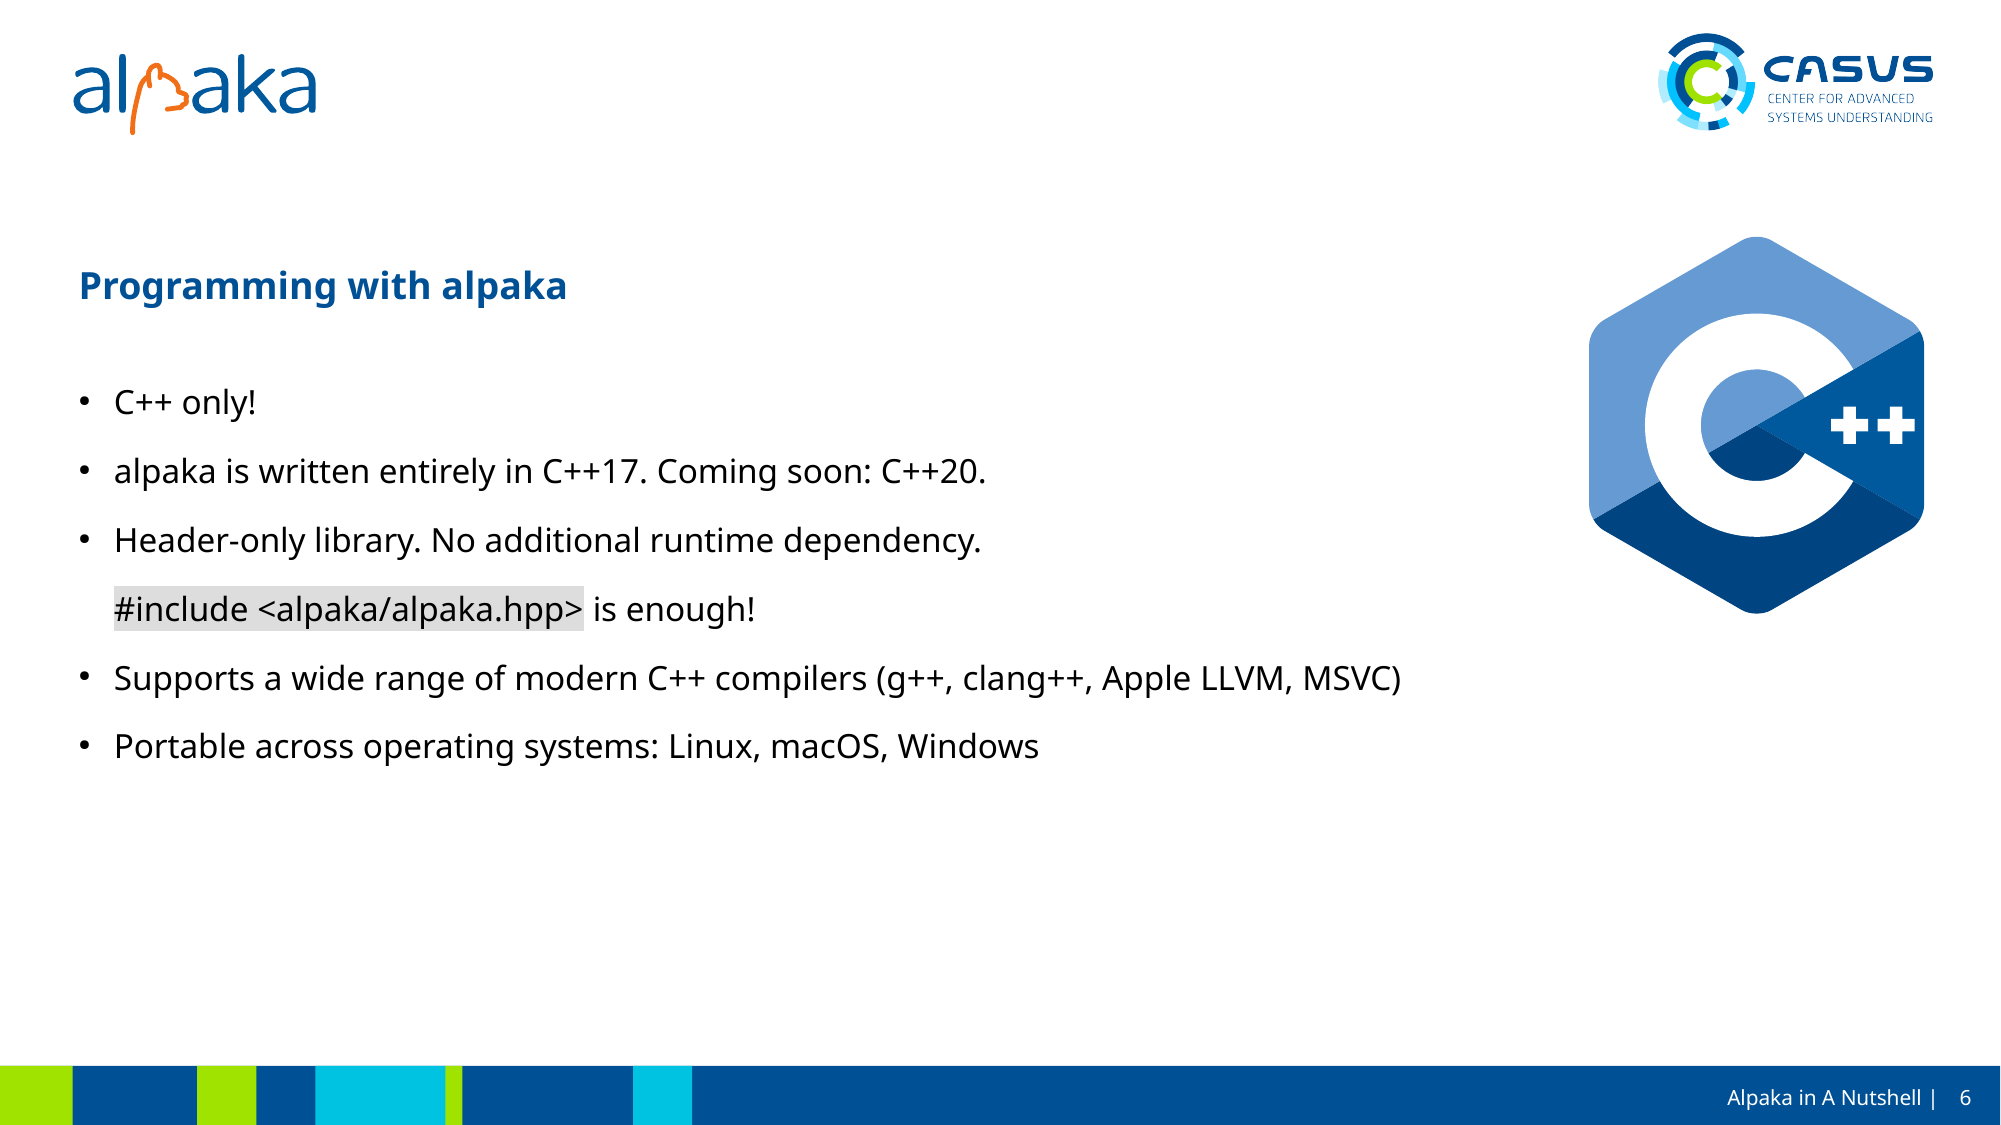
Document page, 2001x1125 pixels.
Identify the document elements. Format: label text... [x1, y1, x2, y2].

picture [72, 53, 317, 136]
picture [1658, 33, 1933, 131]
picture [1588, 236, 1925, 615]
list Programming with alpaka C++ only! alpaka is written entirely in C++17. Coming soon: C++20. Header-only library. No additional runtime dependency. #include <alpaka/alpaka.hpp> is enough! Supports a wide range of modern C++ compilers (g++, clang++, Apple LLVM, MSVC) Portable across operating systems: Linux, macOS, Windows [78, 259, 1495, 922]
